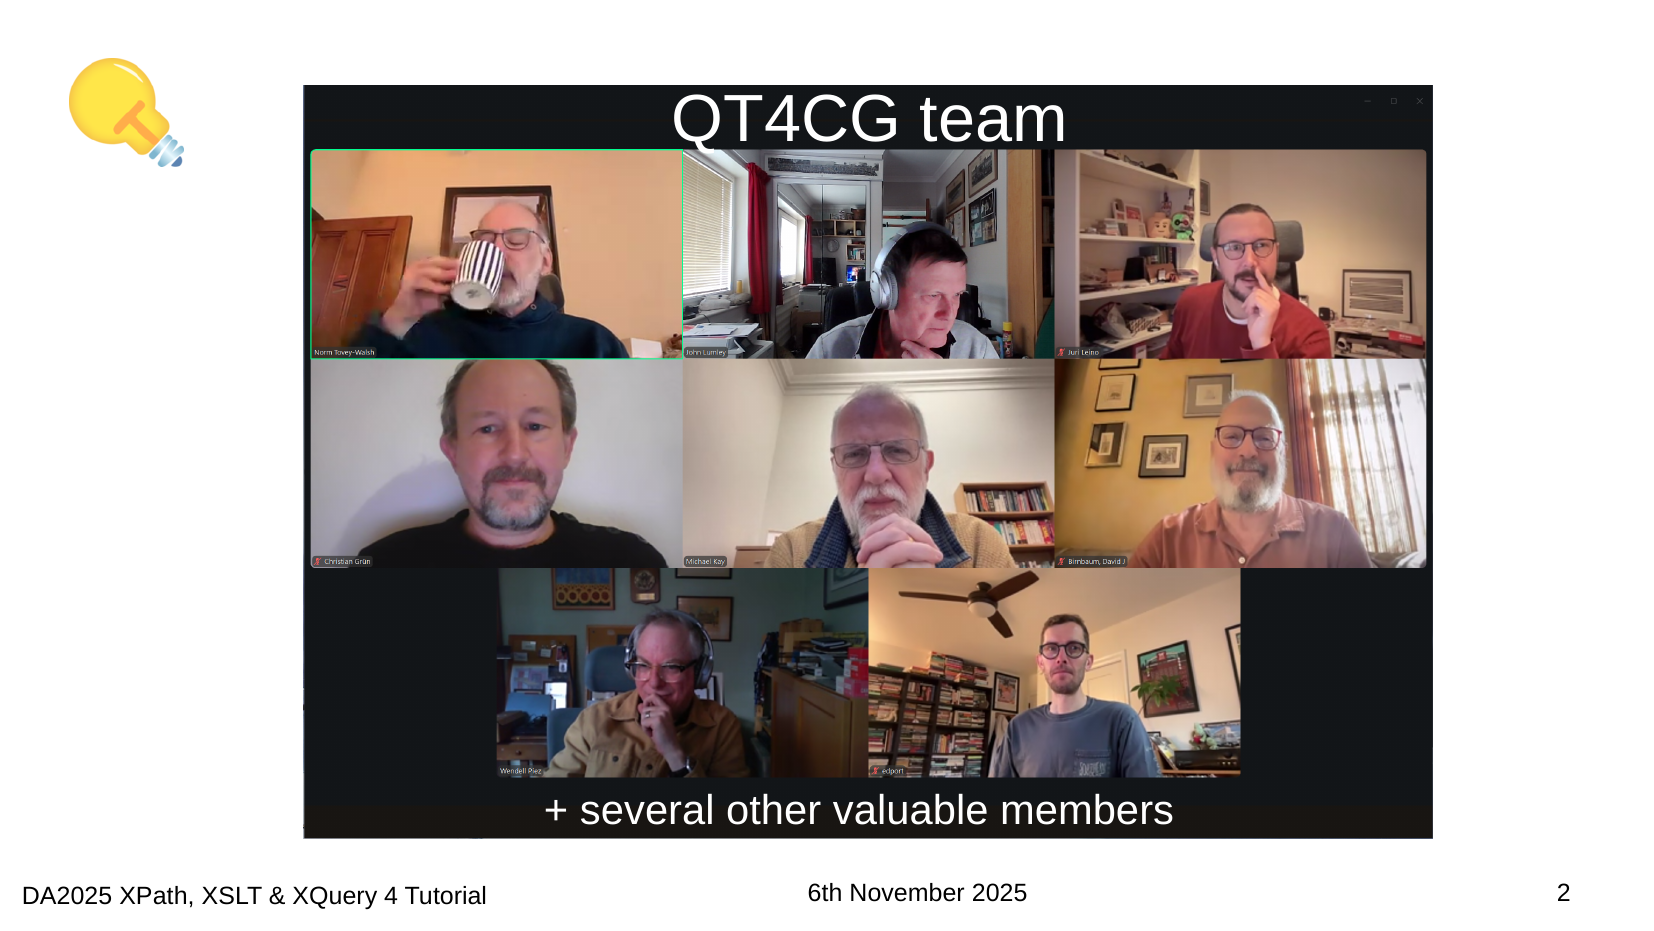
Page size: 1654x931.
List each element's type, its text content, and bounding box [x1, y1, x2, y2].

picture [303, 85, 1433, 839]
text_box QT4CG team [656, 73, 1086, 163]
picture [69, 58, 184, 167]
text_box + several other valuable members [529, 779, 1208, 841]
